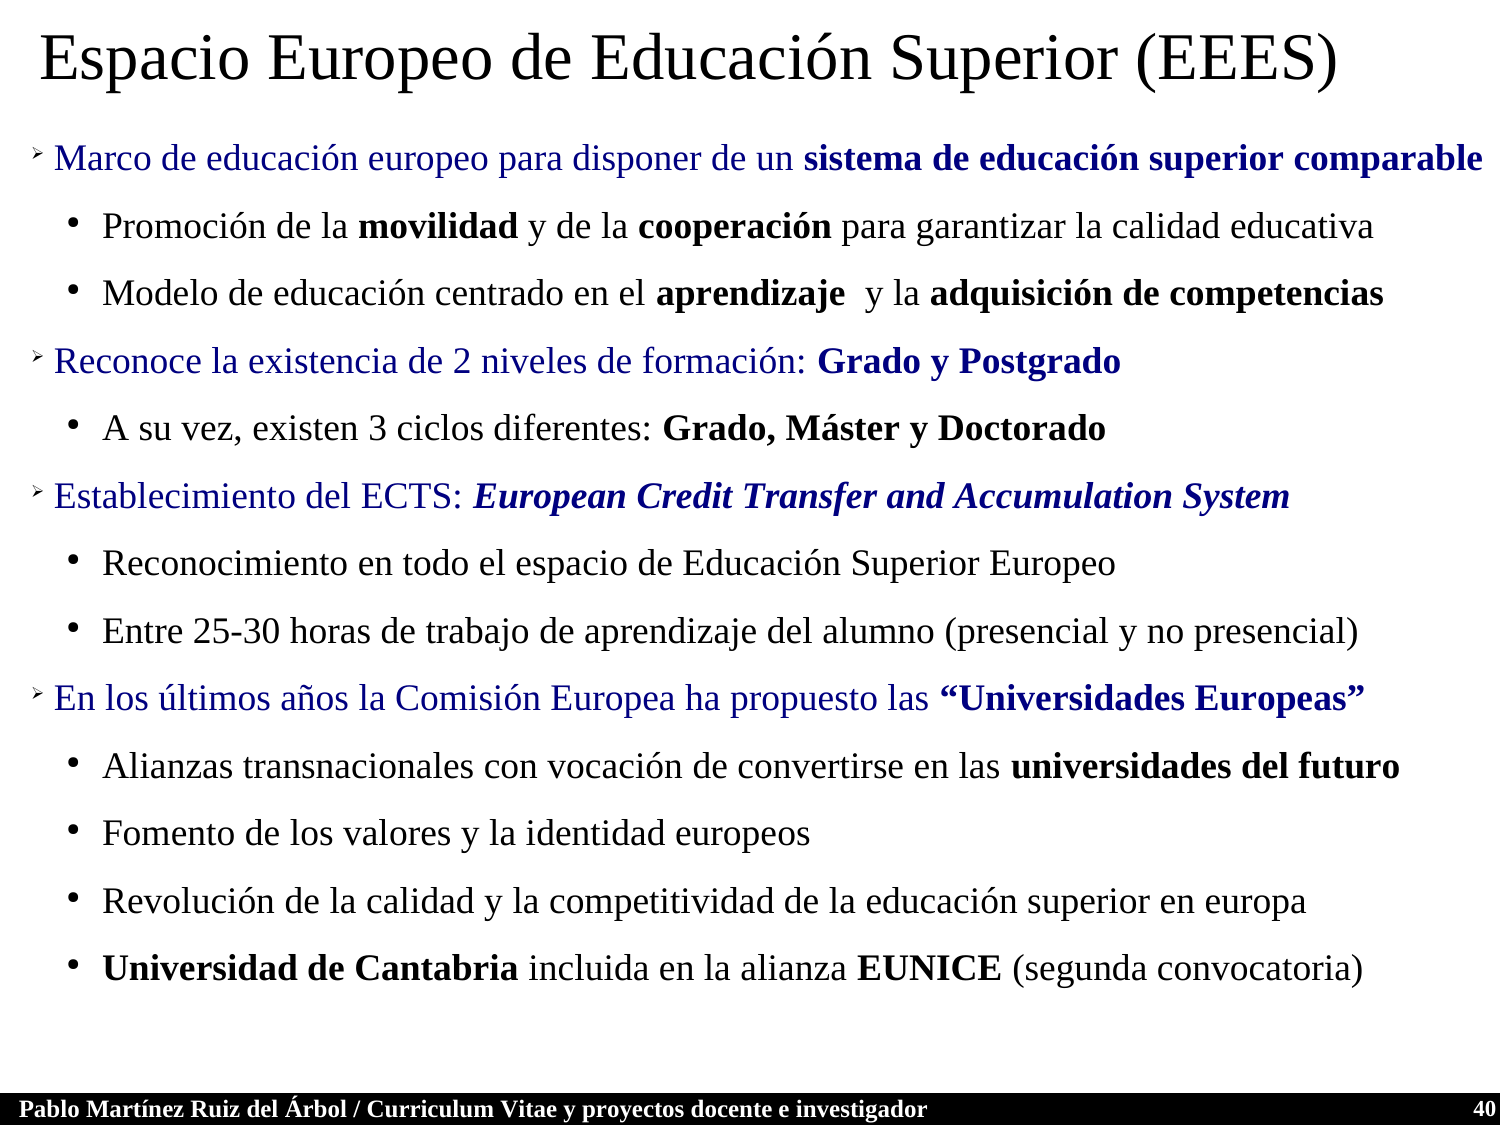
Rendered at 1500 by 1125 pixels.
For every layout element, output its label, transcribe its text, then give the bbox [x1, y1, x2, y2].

text_box Espacio Europeo de Educación Superior (EEES) [16, 3, 1365, 98]
text_box Marco de educación europeo para disponer de un sistema de educación superior comparable Promoción de la movilidad y de la cooperación para garantizar la calidad educativa Modelo de educación centrado en el aprendizaje y la adquisición de competencias Reconoce la existencia de 2 niveles de formación: Grado y Postgrado A su vez, existen 3 ciclos diferentes: Grado, Máster y Doctorado Establecimiento del ECTS: European Credit Transfer and Accumulation System Reconocimiento en todo el espacio de Educación Superior Europeo Entre 25-30 horas de trabajo de aprendizaje del alumno (presencial y no presencial) En los últimos años la Comisión Europea ha propuesto las “Universidades Europeas” Alianzas transnacionales con vocación de convertirse en las universidades del futuro Fomento de los valores y la identidad europeos Revolución de la calidad y la competitividad de la educación superior en europa Universidad de Cantabria incluida en la alianza EUNICE (segunda convocatoria) [11, 98, 1500, 300]
